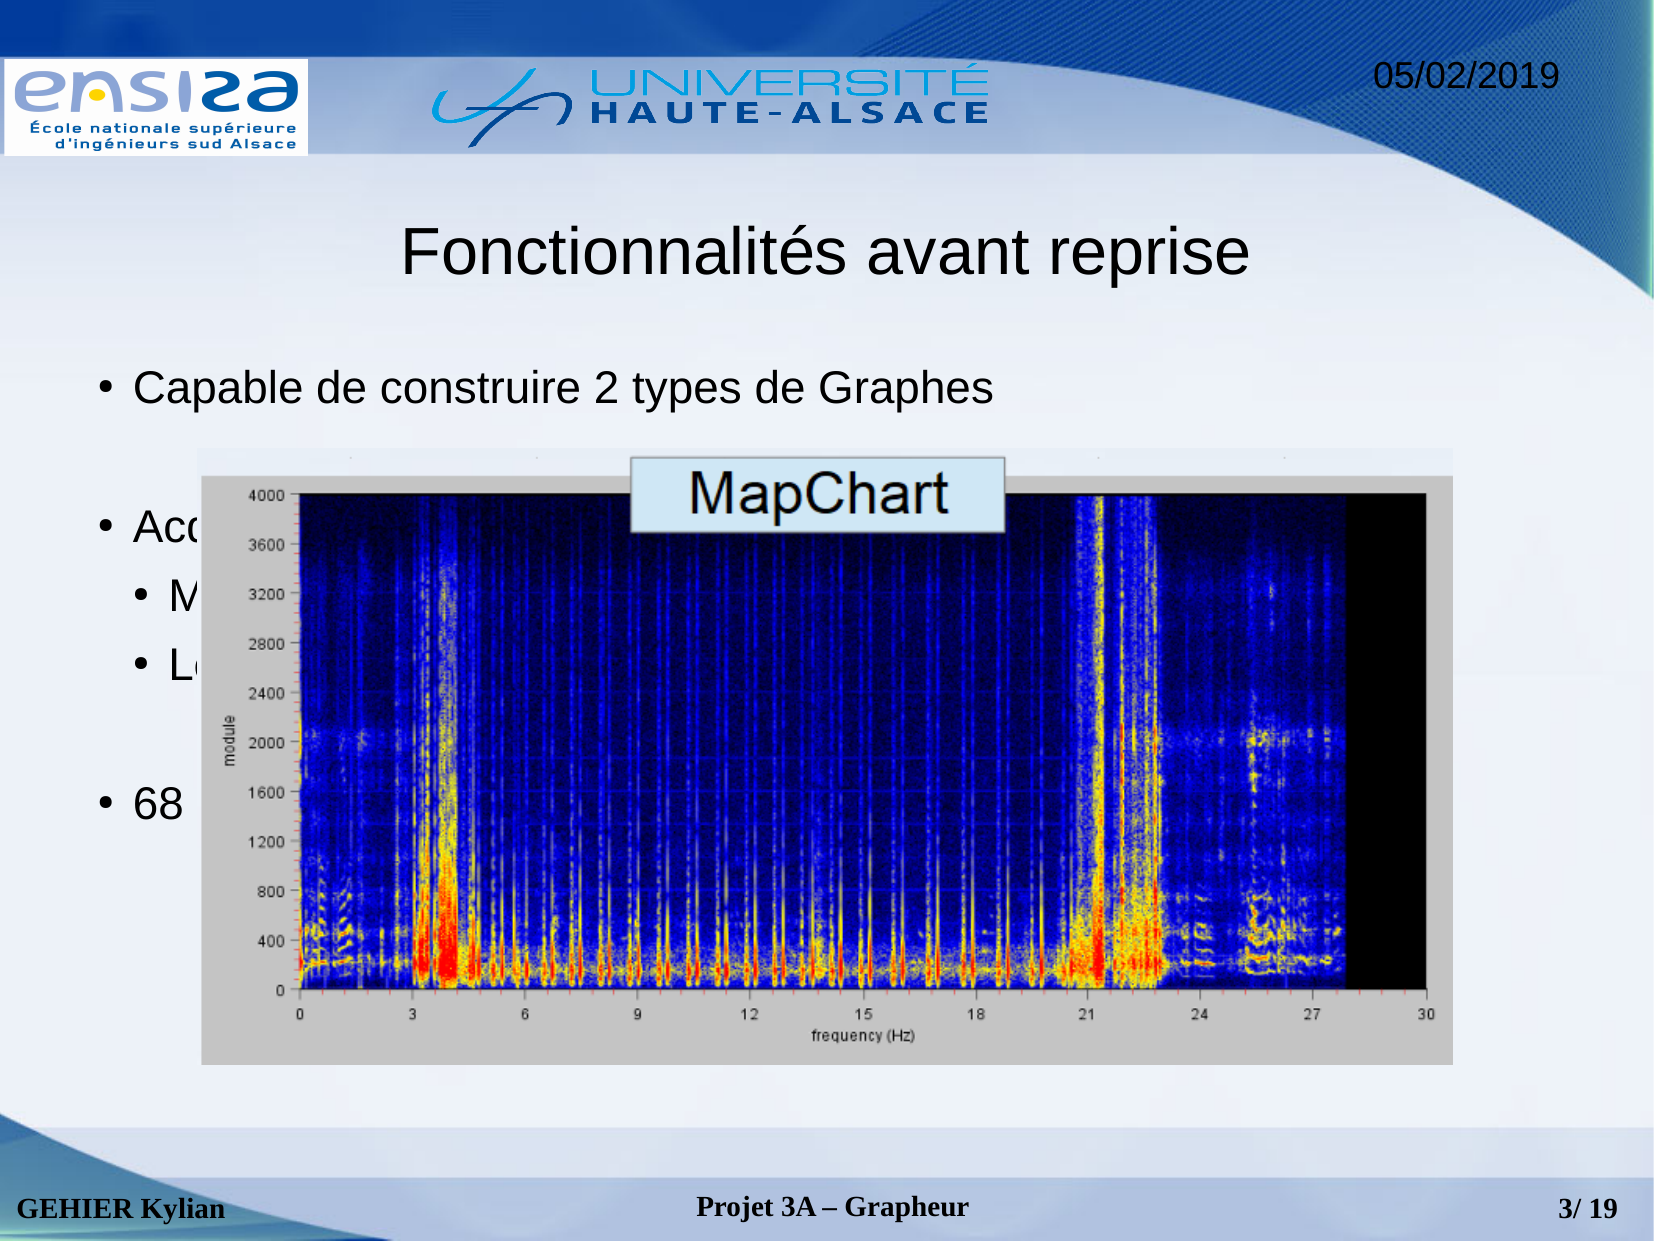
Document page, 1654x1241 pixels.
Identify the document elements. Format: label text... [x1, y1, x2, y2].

title Fonctionnalités avant reprise [118, 192, 1536, 310]
picture [0, 0, 1654, 1241]
text_box Capable de construire 2 types de Graphes Acquisition de données réelle/simulée MicroRecorder Lecture de fichiers Audio 68 classes / Non-documenté [82, 354, 1501, 974]
